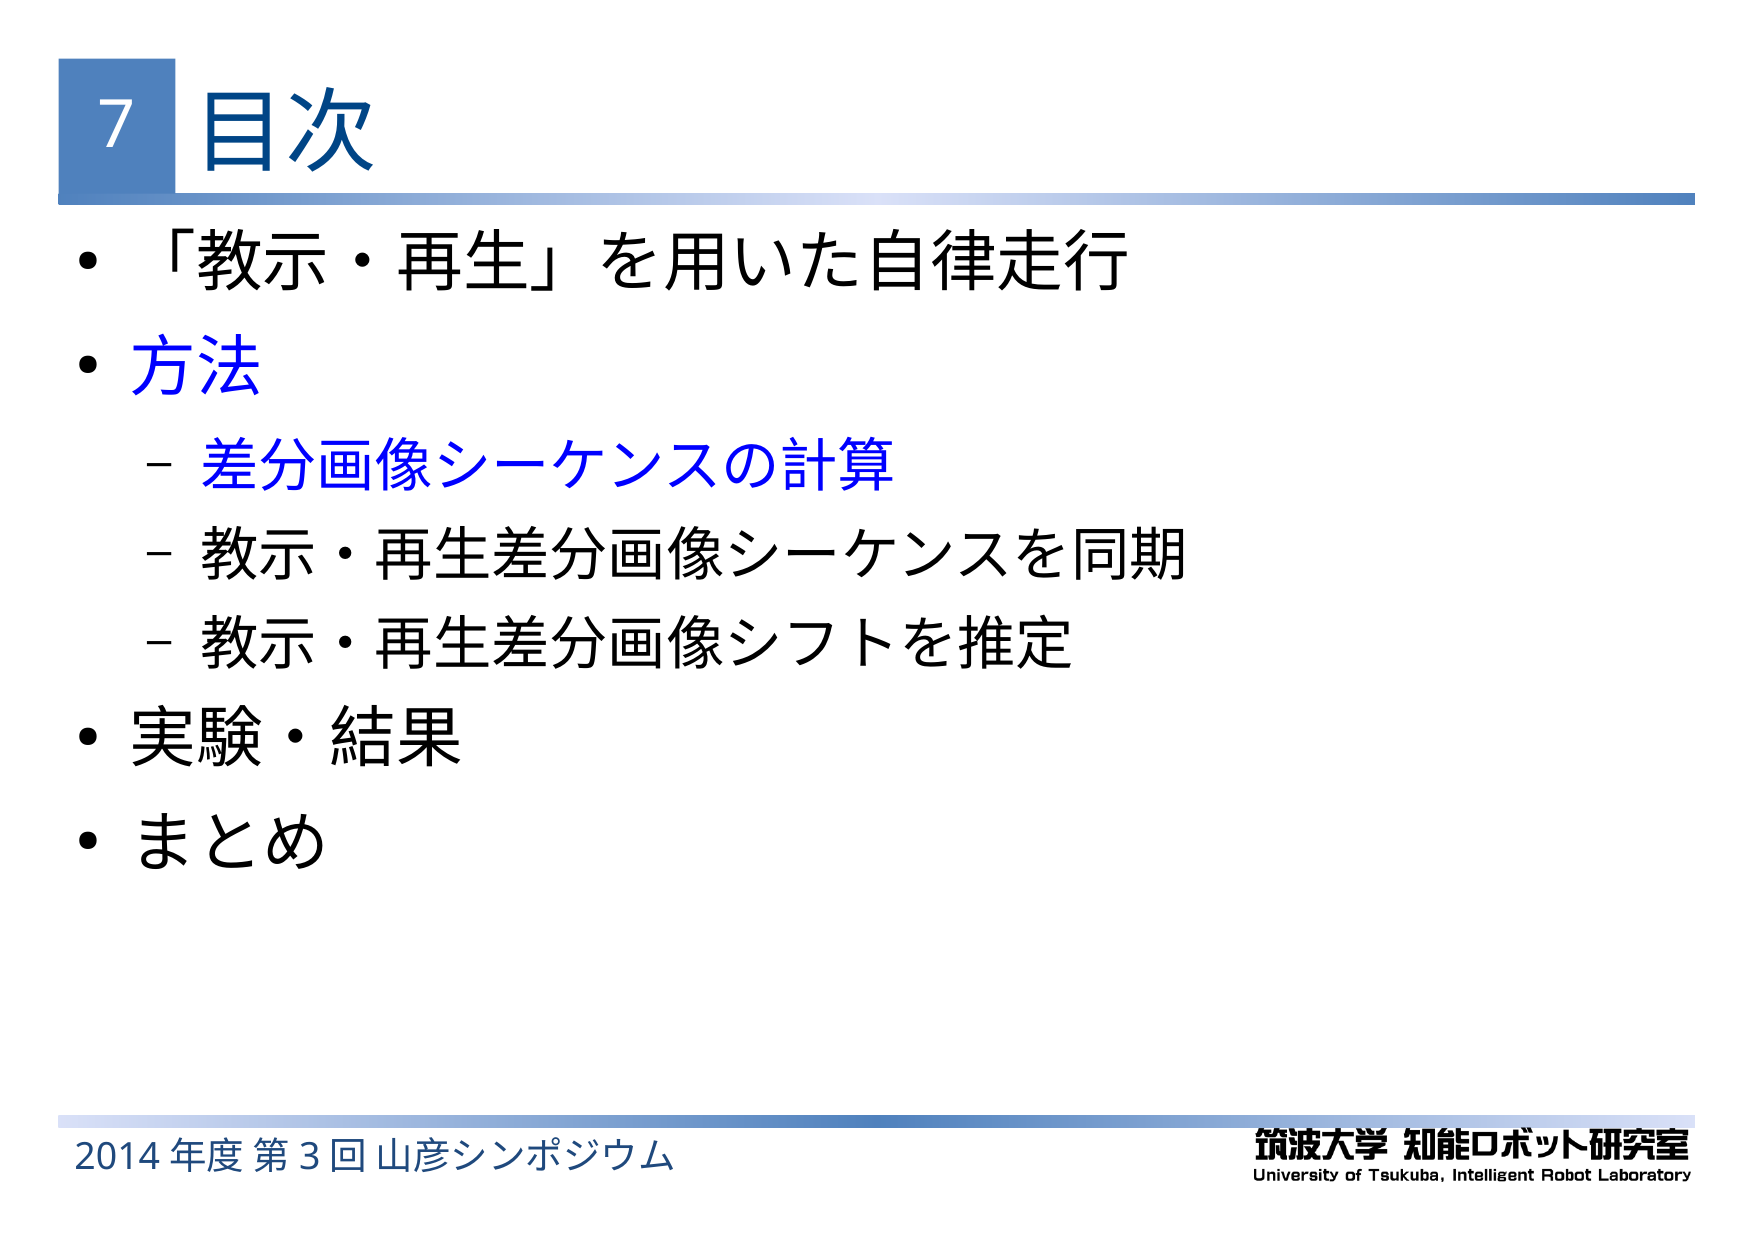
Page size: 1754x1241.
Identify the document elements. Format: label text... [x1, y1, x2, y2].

list 「教示・再生」を用いた自律走行 方法 差分画像シーケンスの計算 教示・再生差分画像シーケンスを同期 教示・再生差分画像シフトを推定 実験・結果 まとめ [58, 223, 1696, 1116]
title 目次 [193, 61, 1651, 205]
picture [1252, 1127, 1691, 1182]
